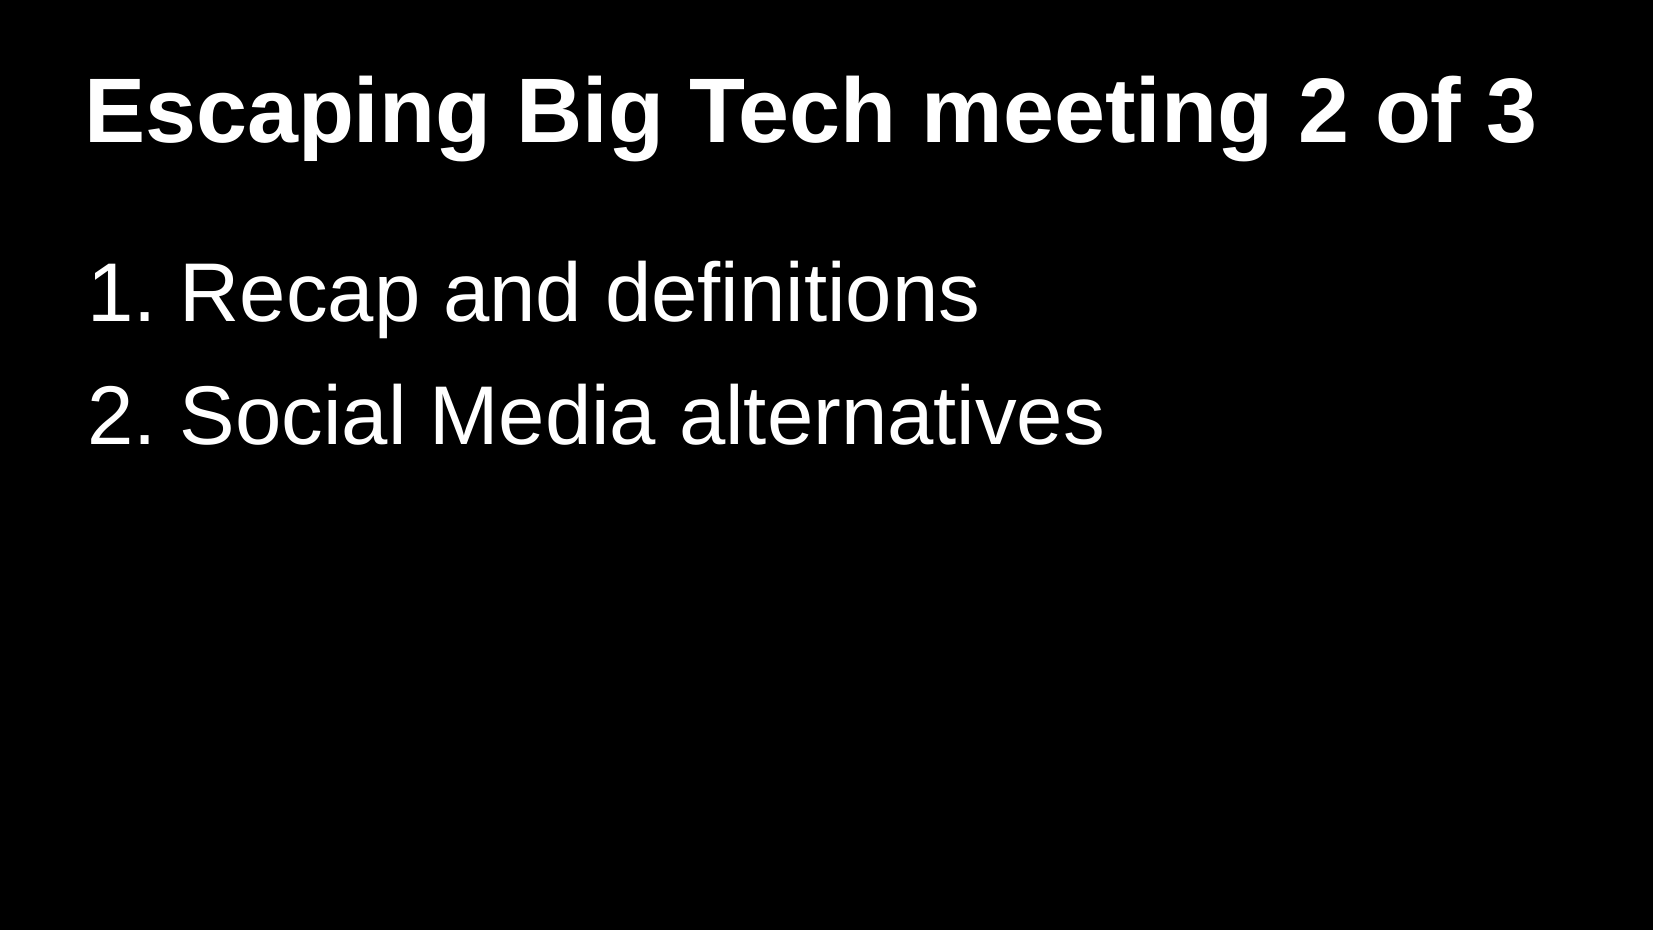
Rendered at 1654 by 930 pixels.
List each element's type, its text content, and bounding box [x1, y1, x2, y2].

list 1. Recap and definitions 2. Social Media alternatives [87, 124, 1573, 830]
title Escaping Big Tech meeting 2 of 3 [84, 56, 1561, 166]
